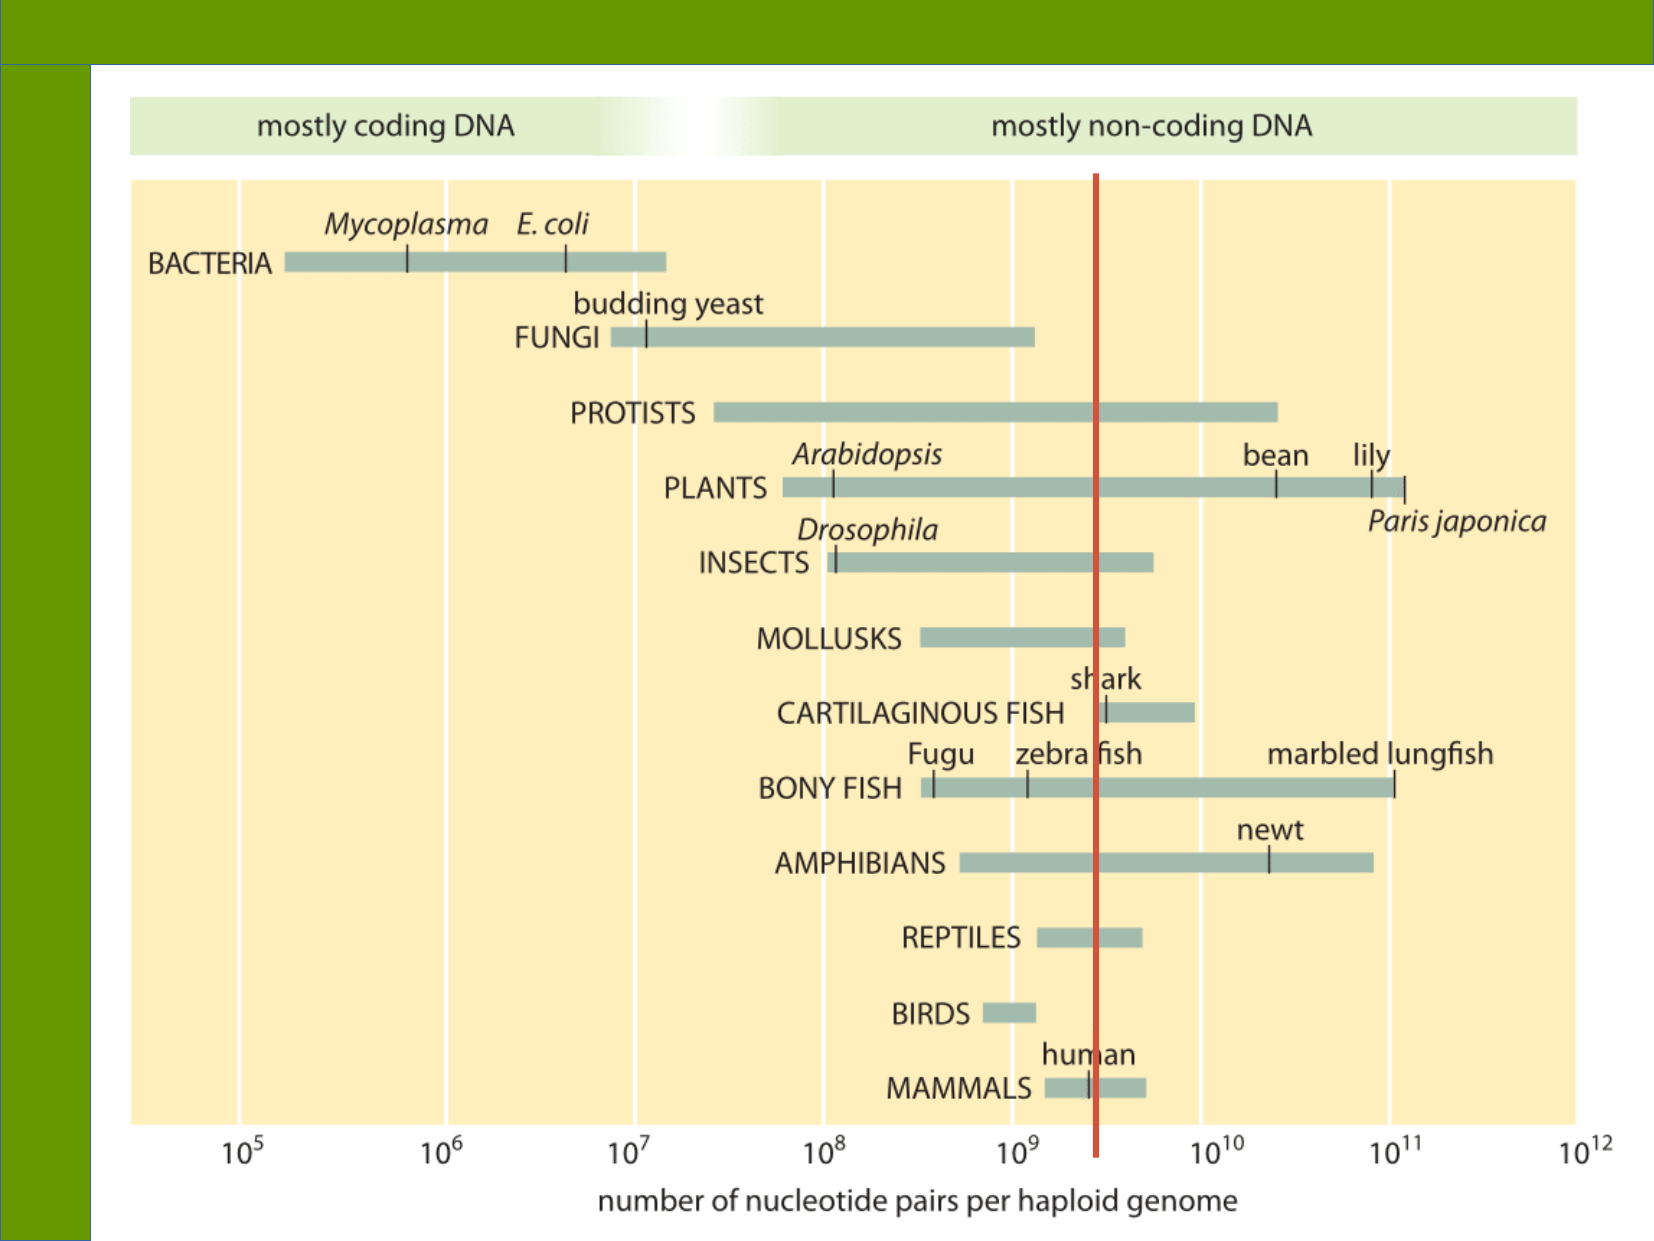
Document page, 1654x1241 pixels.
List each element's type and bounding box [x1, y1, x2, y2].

picture [130, 94, 1616, 1220]
text_box [0, 0, 1654, 1241]
